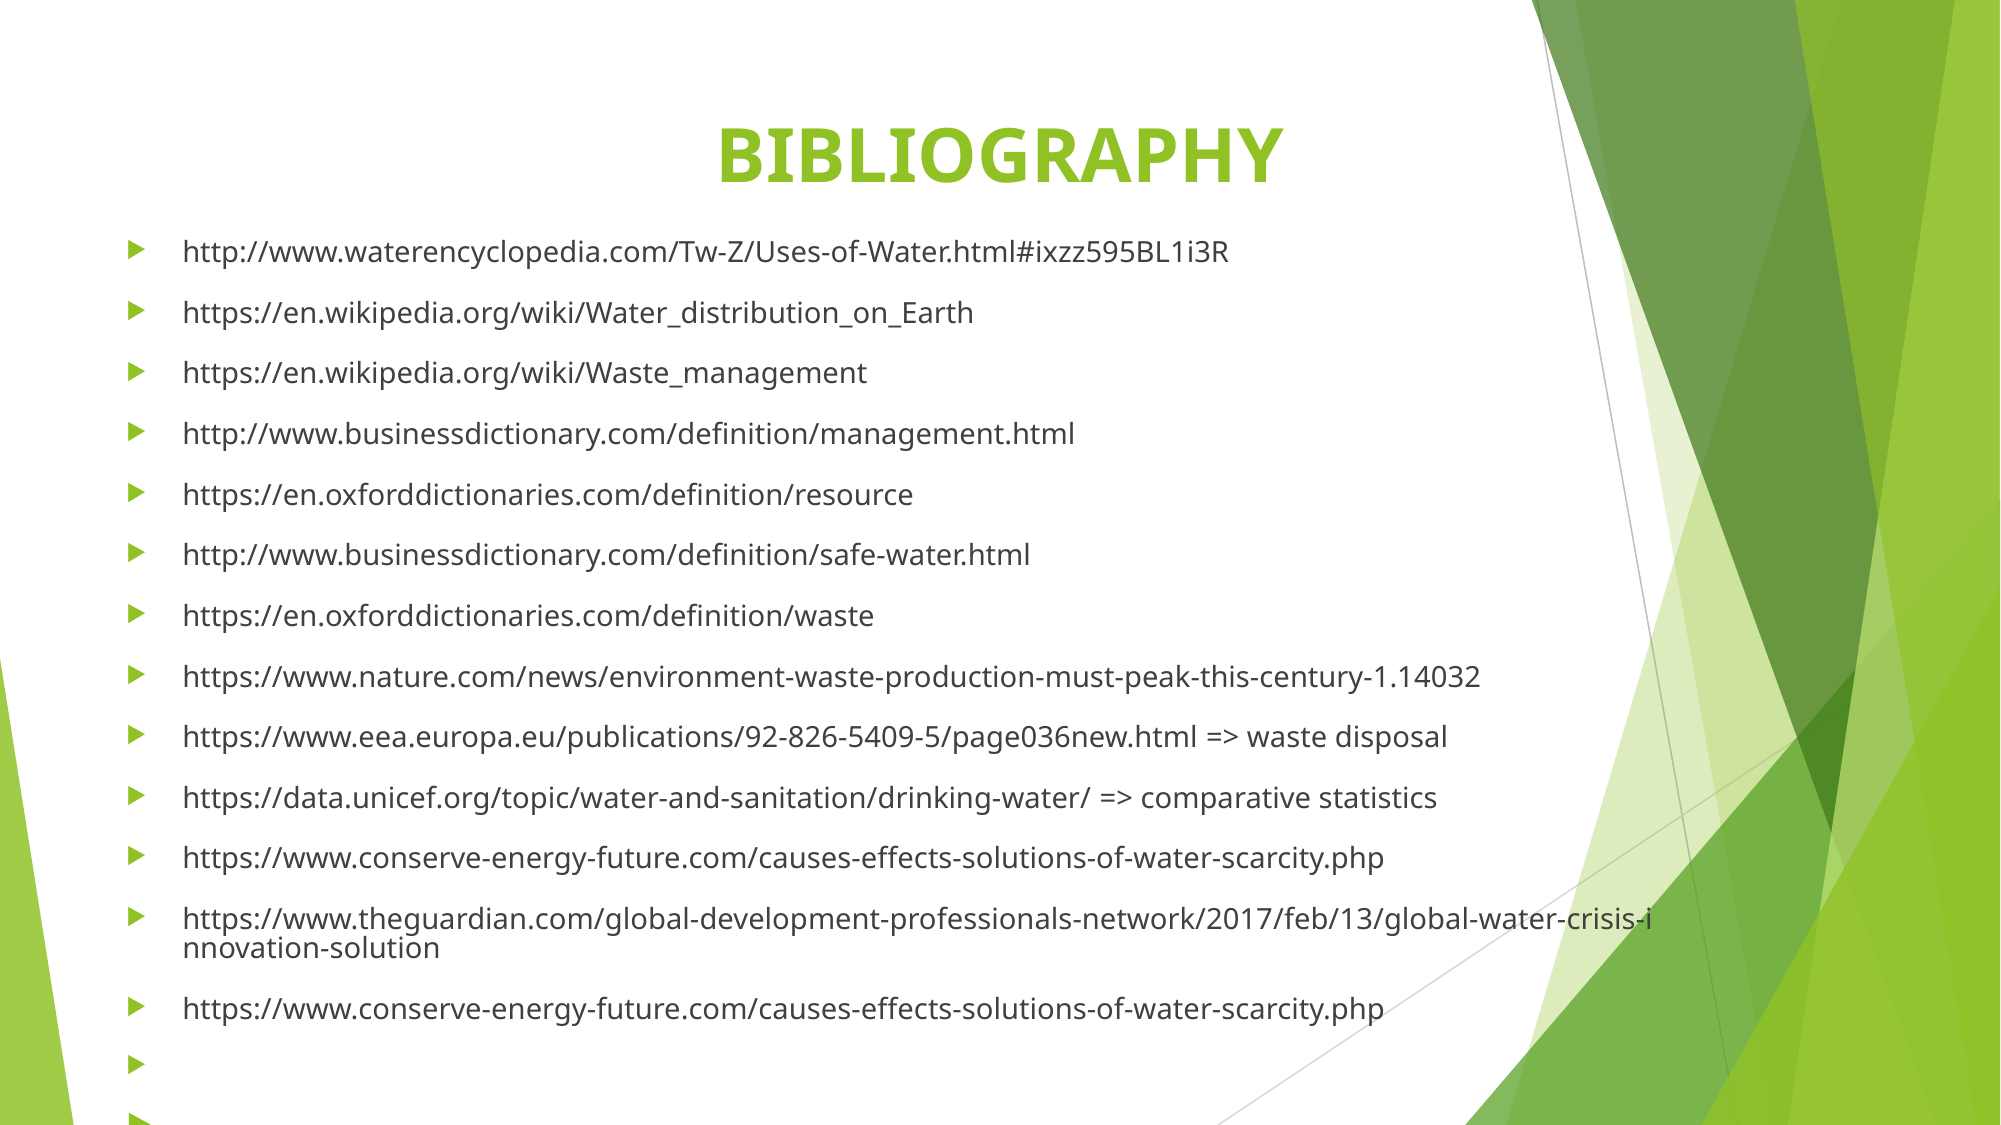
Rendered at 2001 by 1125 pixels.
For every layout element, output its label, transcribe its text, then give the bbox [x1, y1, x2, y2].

list http://www.waterencyclopedia.com/Tw-Z/Uses-of-Water.html#ixzz595BL1i3R https://en.wikipedia.org/wiki/Water_distribution_on_Earth https://en.wikipedia.org/wiki/Waste_management http://www.businessdictionary.com/definition/management.html https://en.oxforddictionaries.com/definition/resource http://www.businessdictionary.com/definition/safe-water.html https://en.oxforddictionaries.com/definition/waste https://www.nature.com/news/environment-waste-production-must-peak-this-century-1.14032 https://www.eea.europa.eu/publications/92-826-5409-5/page036new.html => waste disposal https://data.unicef.org/topic/water-and-sanitation/drinking-water/ => comparative statistics https://www.conserve-energy-future.com/causes-effects-solutions-of-water-scarcity.php https://www.theguardian.com/global-development-professionals-network/2017/feb/13/global-water-crisis-innovation-solution https://www.conserve-energy-future.com/causes-effects-solutions-of-water-scarcity.php [111, 226, 1682, 1077]
title BIBLIOGRAPHY [294, 99, 1706, 317]
